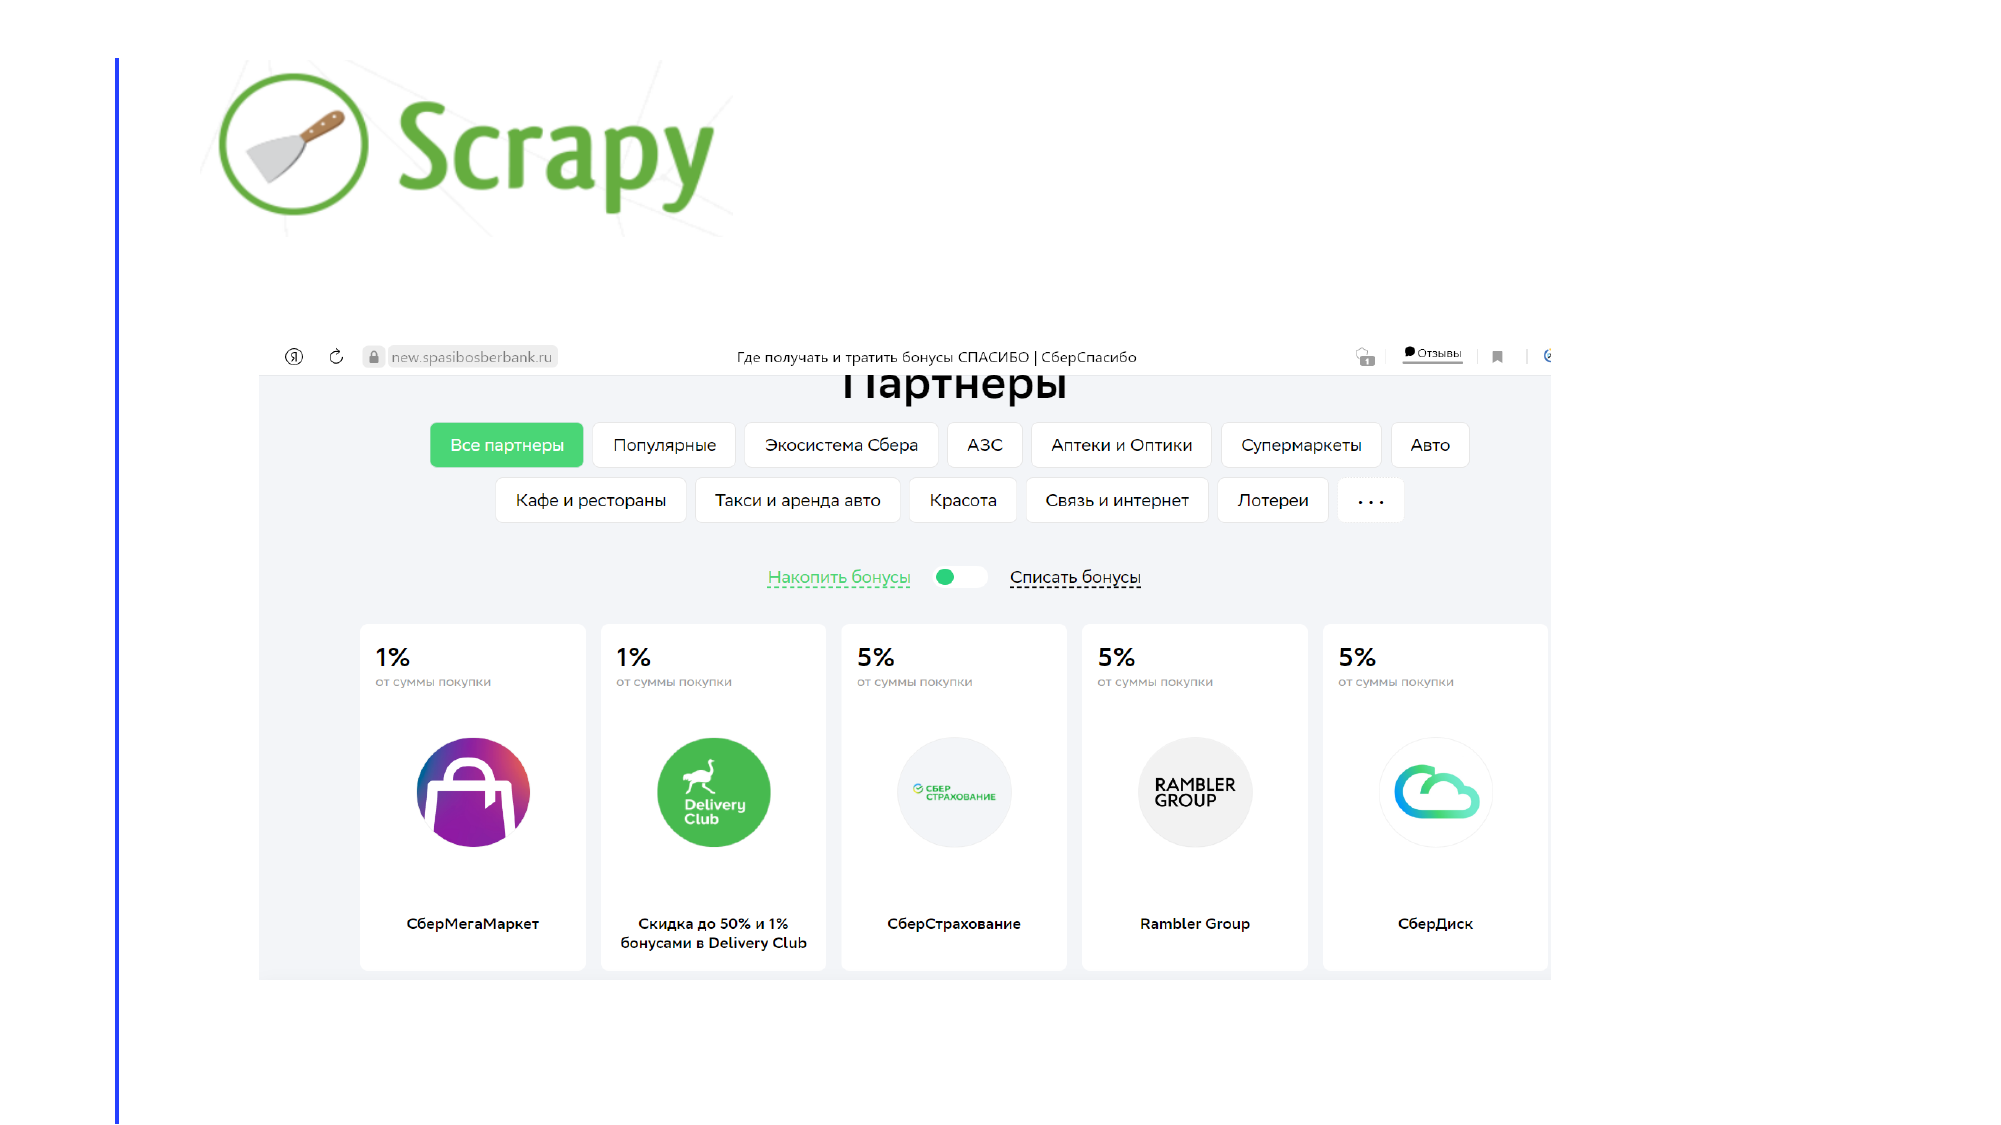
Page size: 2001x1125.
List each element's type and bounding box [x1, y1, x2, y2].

picture [200, 60, 733, 237]
picture [259, 342, 1551, 980]
